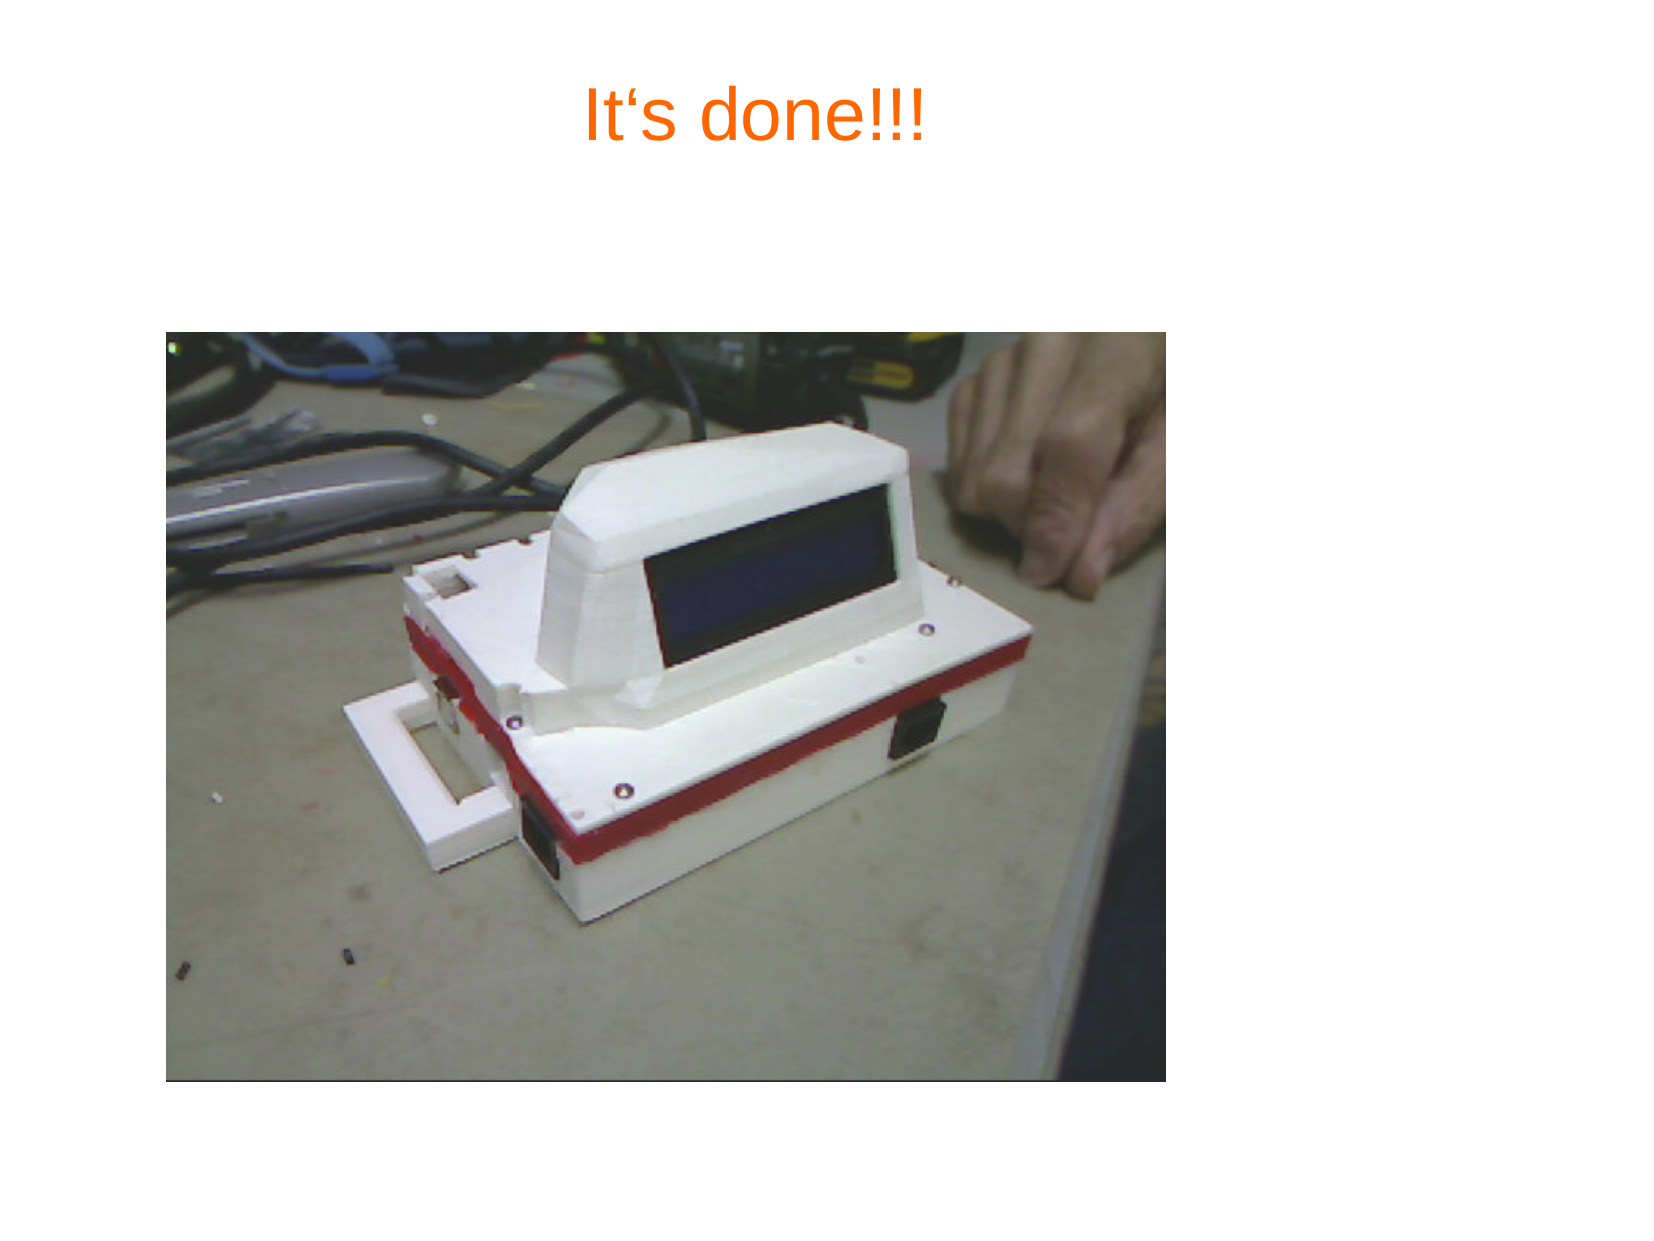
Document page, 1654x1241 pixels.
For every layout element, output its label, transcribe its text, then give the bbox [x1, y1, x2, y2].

title It‘s done!!! [82, 49, 1430, 172]
picture [166, 332, 1166, 1083]
